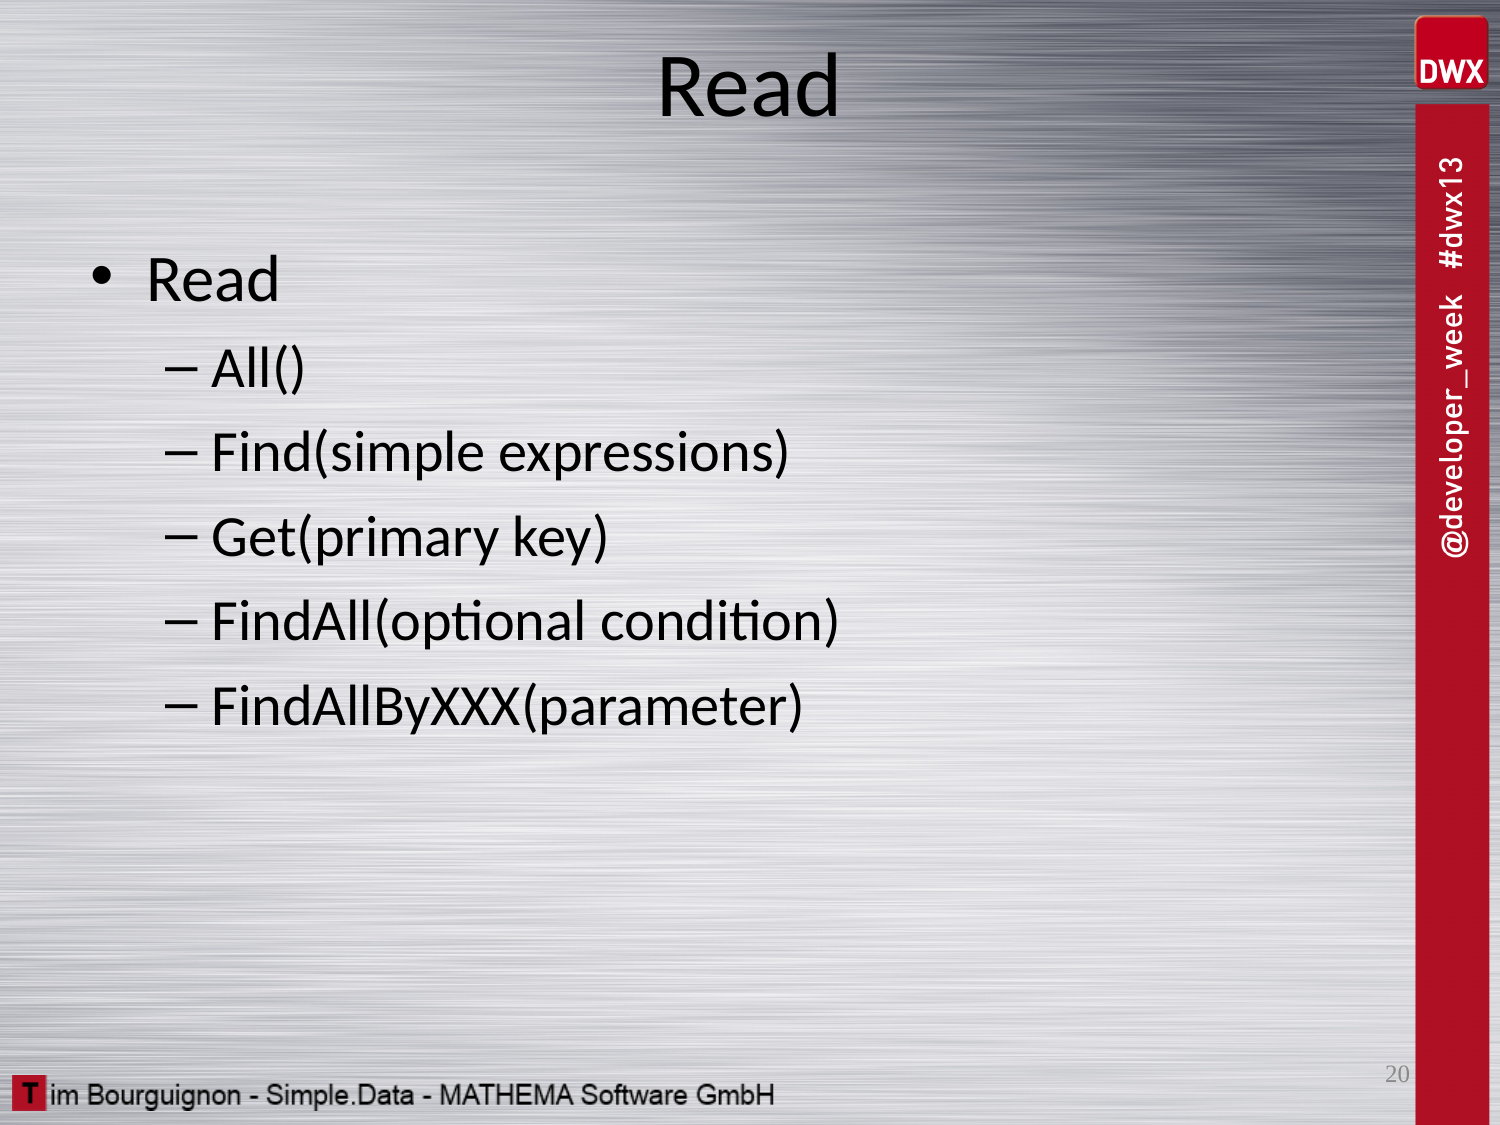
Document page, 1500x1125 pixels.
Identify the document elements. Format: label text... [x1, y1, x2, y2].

picture [0, 0, 1500, 1125]
list Read All() Find(simple expressions) Get(primary key) FindAll(optional condition) FindAllByXXX(parameter) [75, 227, 1426, 970]
title Read [75, 0, 1426, 174]
